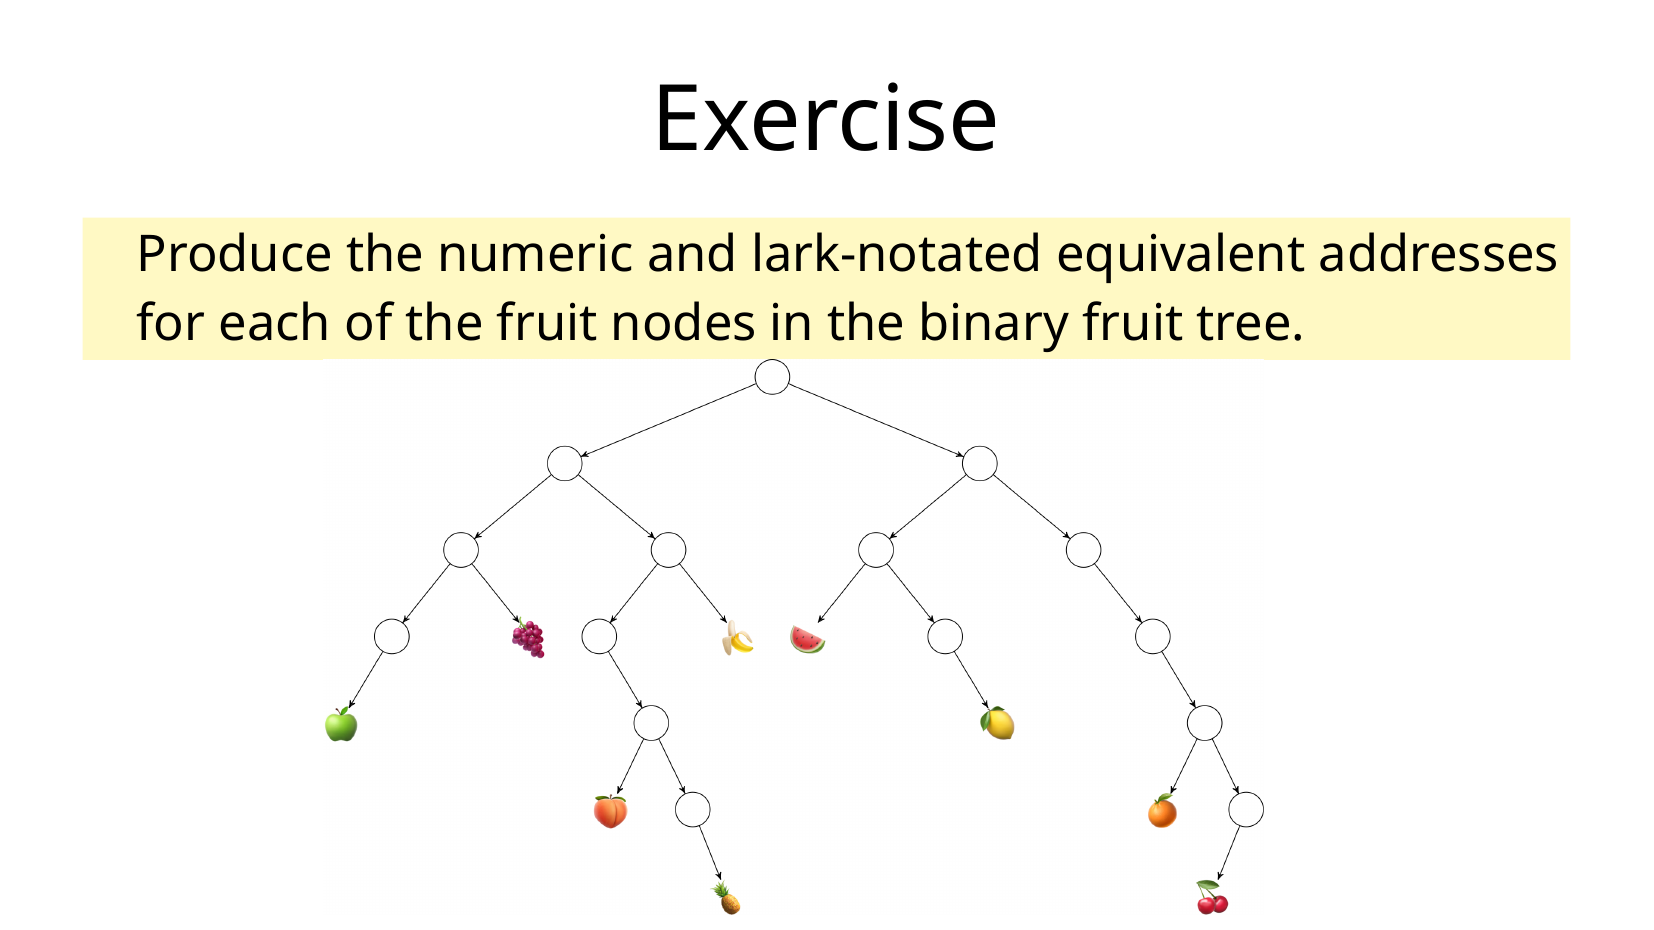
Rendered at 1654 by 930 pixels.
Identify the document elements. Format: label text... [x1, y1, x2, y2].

title Exercise [82, 37, 1571, 193]
picture [323, 359, 1264, 916]
list Produce the numeric and lark-notated equivalent addresses for each of the fruit nodes in the binary fruit tree. [82, 217, 1571, 360]
